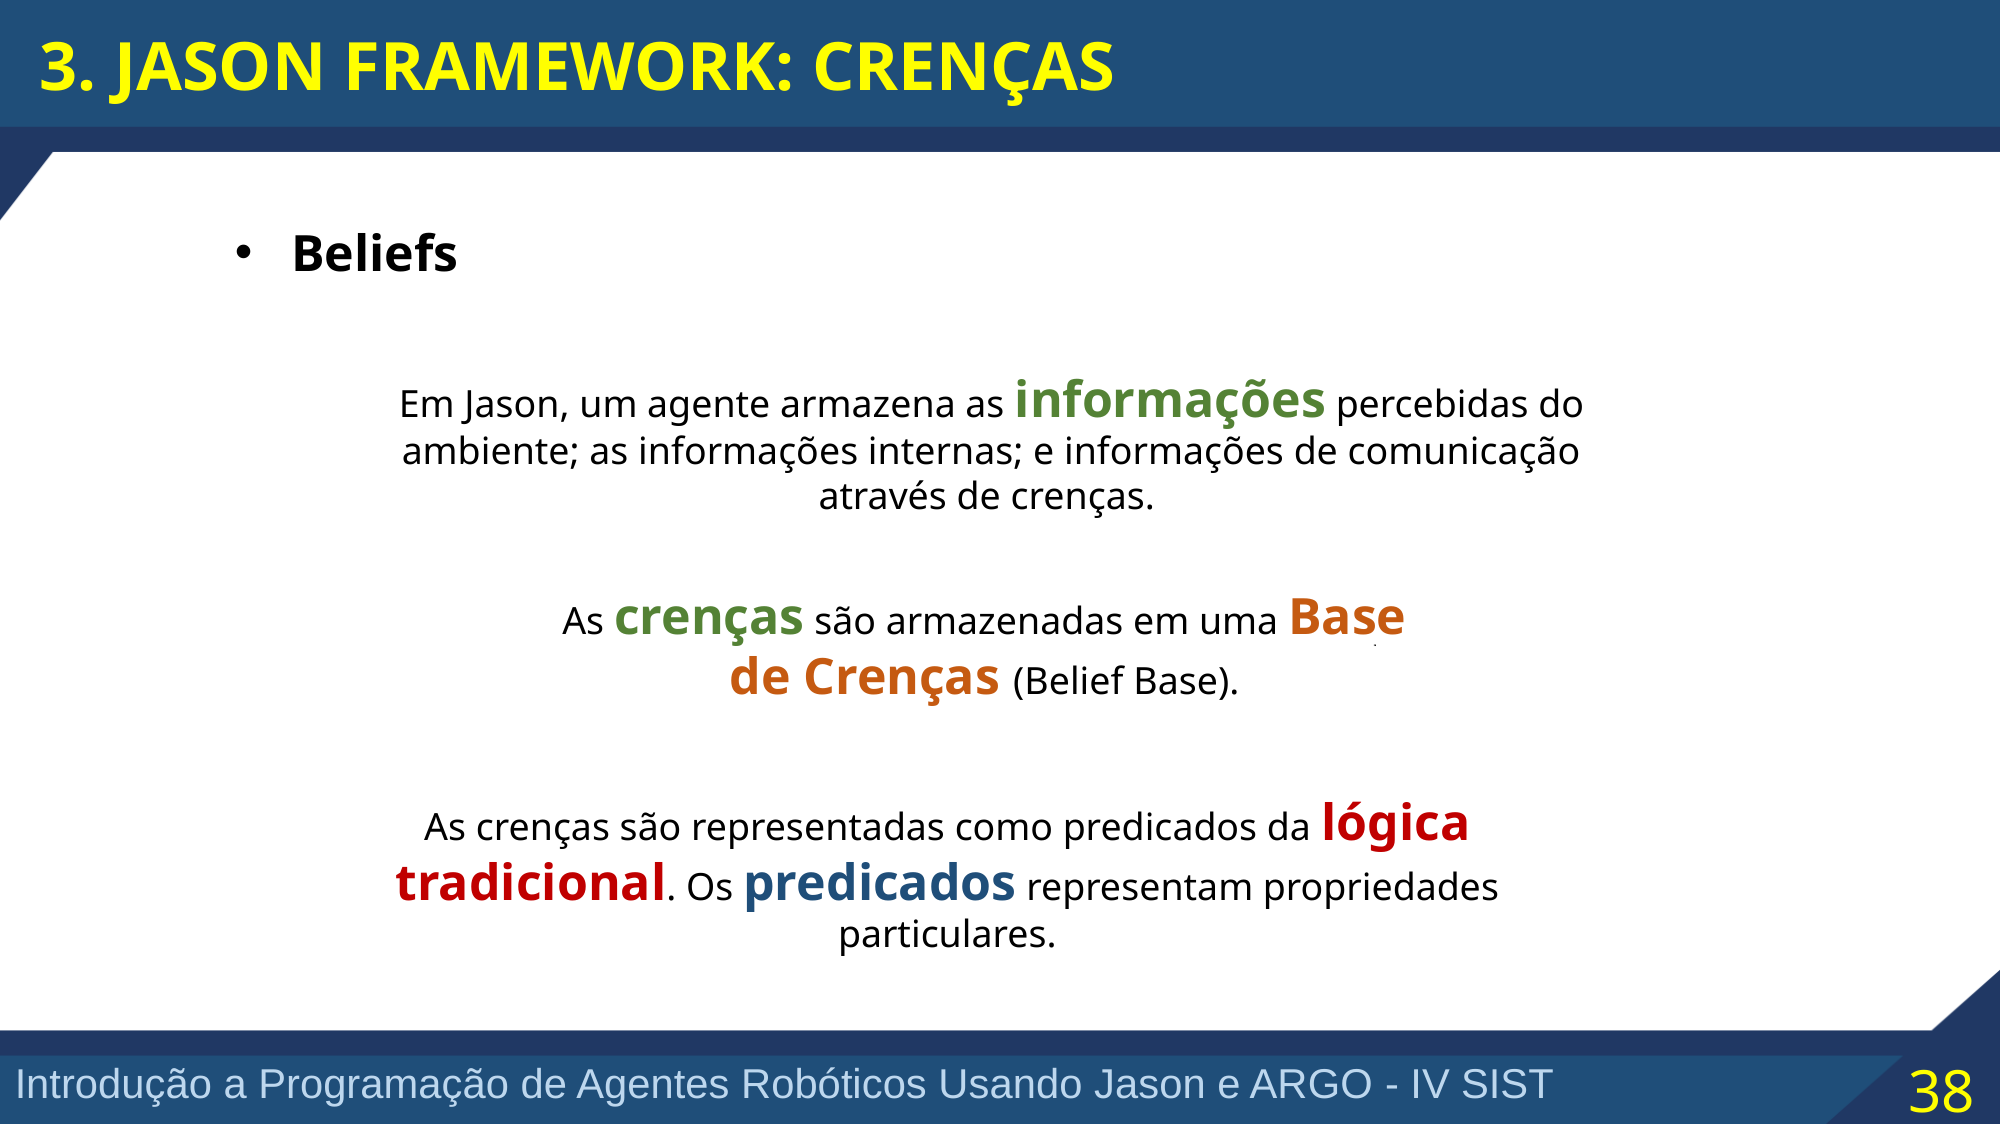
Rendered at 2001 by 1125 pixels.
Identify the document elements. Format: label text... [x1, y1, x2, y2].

text_box Beliefs [220, 214, 1496, 290]
picture [0, 0, 2000, 1124]
text_box 3. JASON FRAMEWORK: CRENÇAS [24, 16, 2000, 112]
text_box As crenças são armazenadas em uma Base de Crenças (Belief Base). [513, 577, 1456, 713]
text_box Em Jason, um agente armazena as informações percebidas do ambiente; as informações internas; e informações de comunicação através de crenças. [349, 359, 1634, 525]
text_box As crenças são representadas como predicados da lógica tradicional. Os predicados representam propriedades particulares. [380, 782, 1515, 963]
